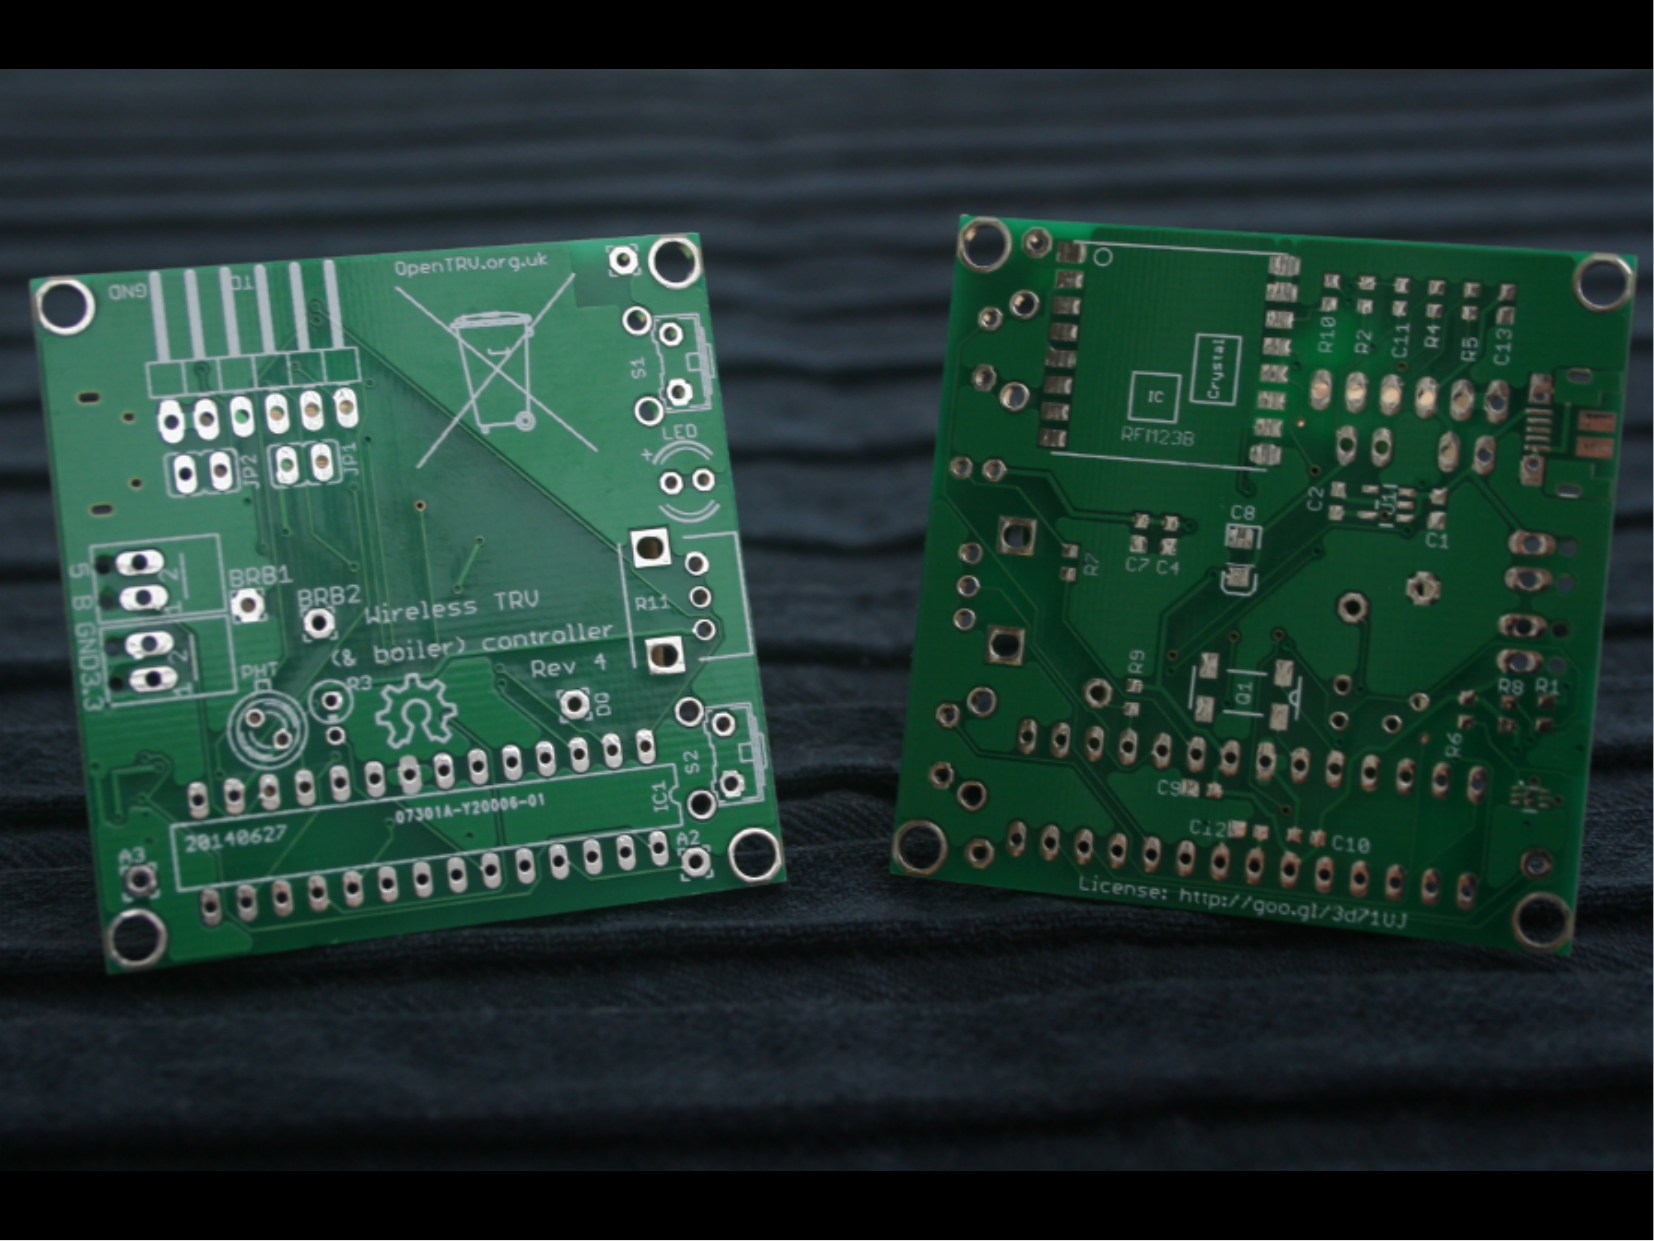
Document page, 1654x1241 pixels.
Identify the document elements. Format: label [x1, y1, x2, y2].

picture [0, 69, 1653, 1171]
